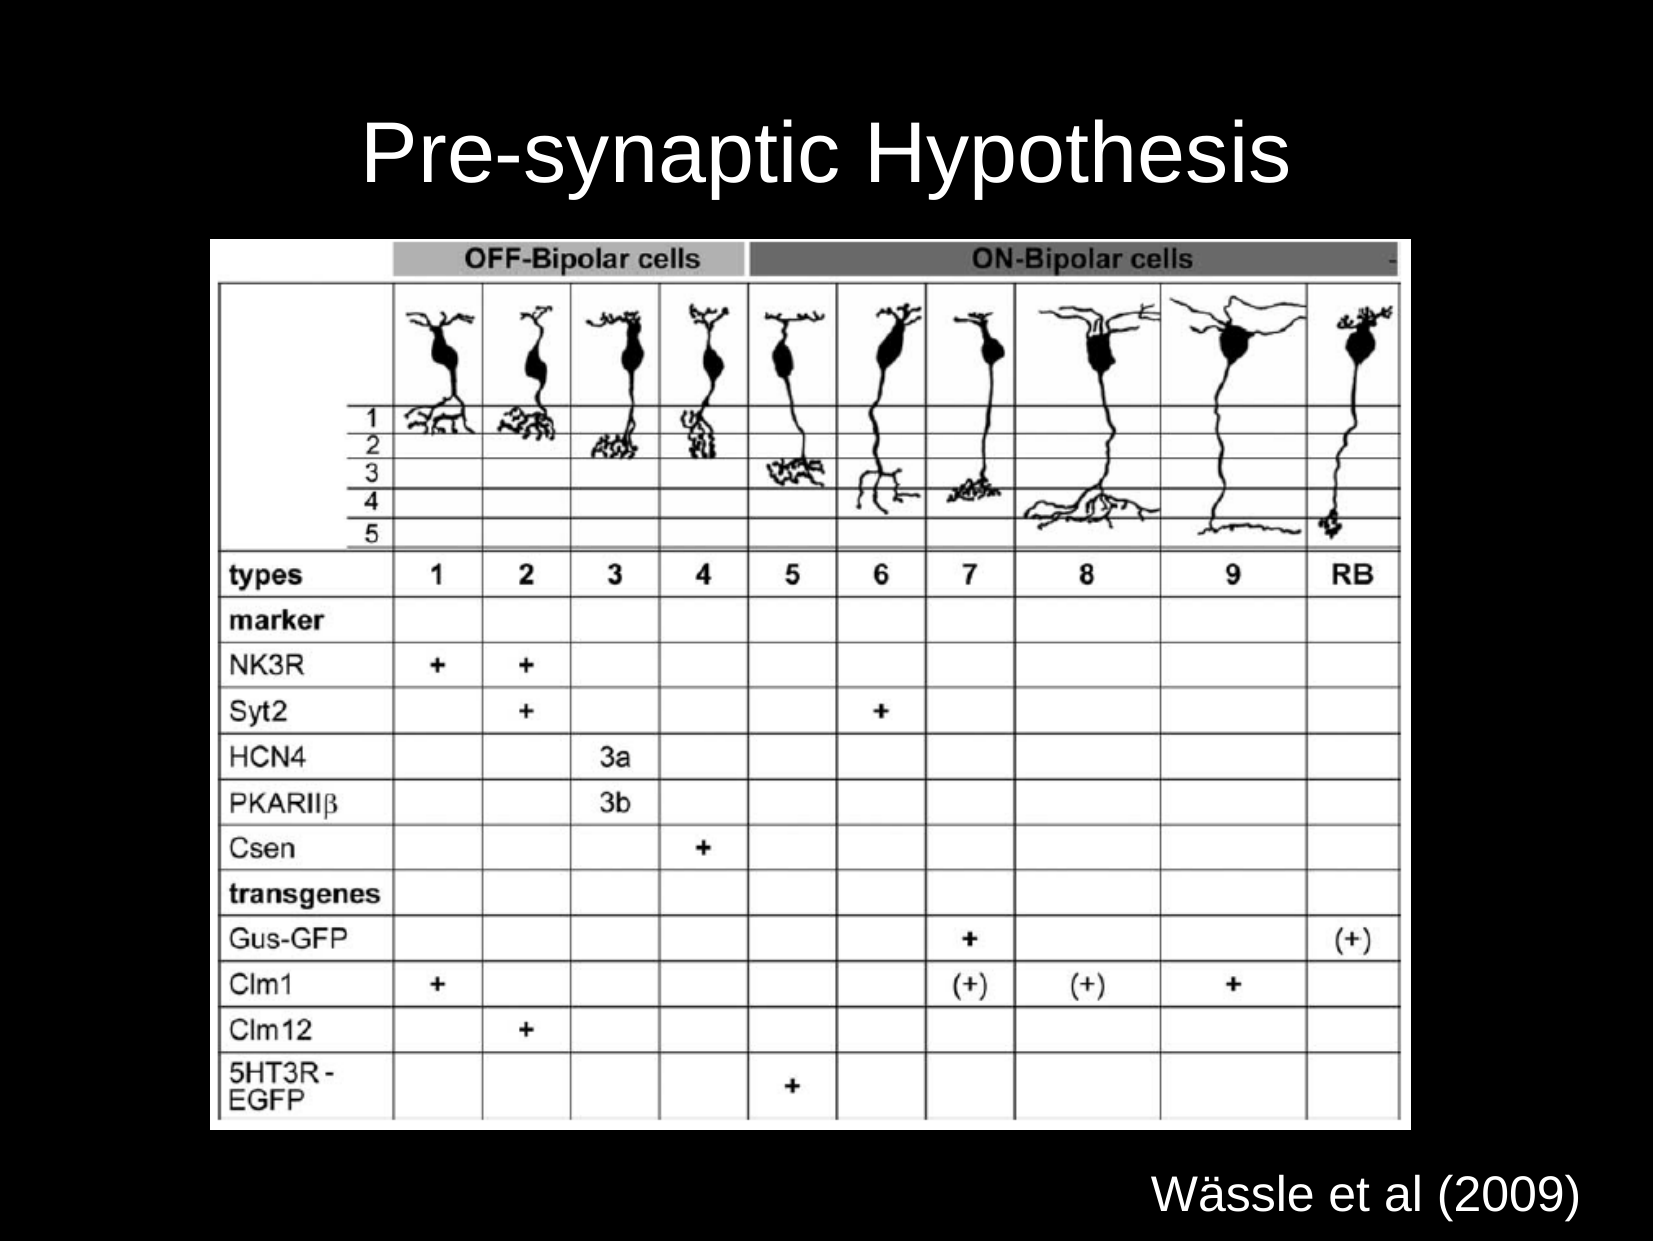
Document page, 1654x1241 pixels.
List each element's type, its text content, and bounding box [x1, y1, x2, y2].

title Pre-synaptic Hypothesis [82, 49, 1571, 257]
picture [210, 239, 1411, 1130]
list Wässle et al (2009) [1080, 1166, 1606, 1241]
